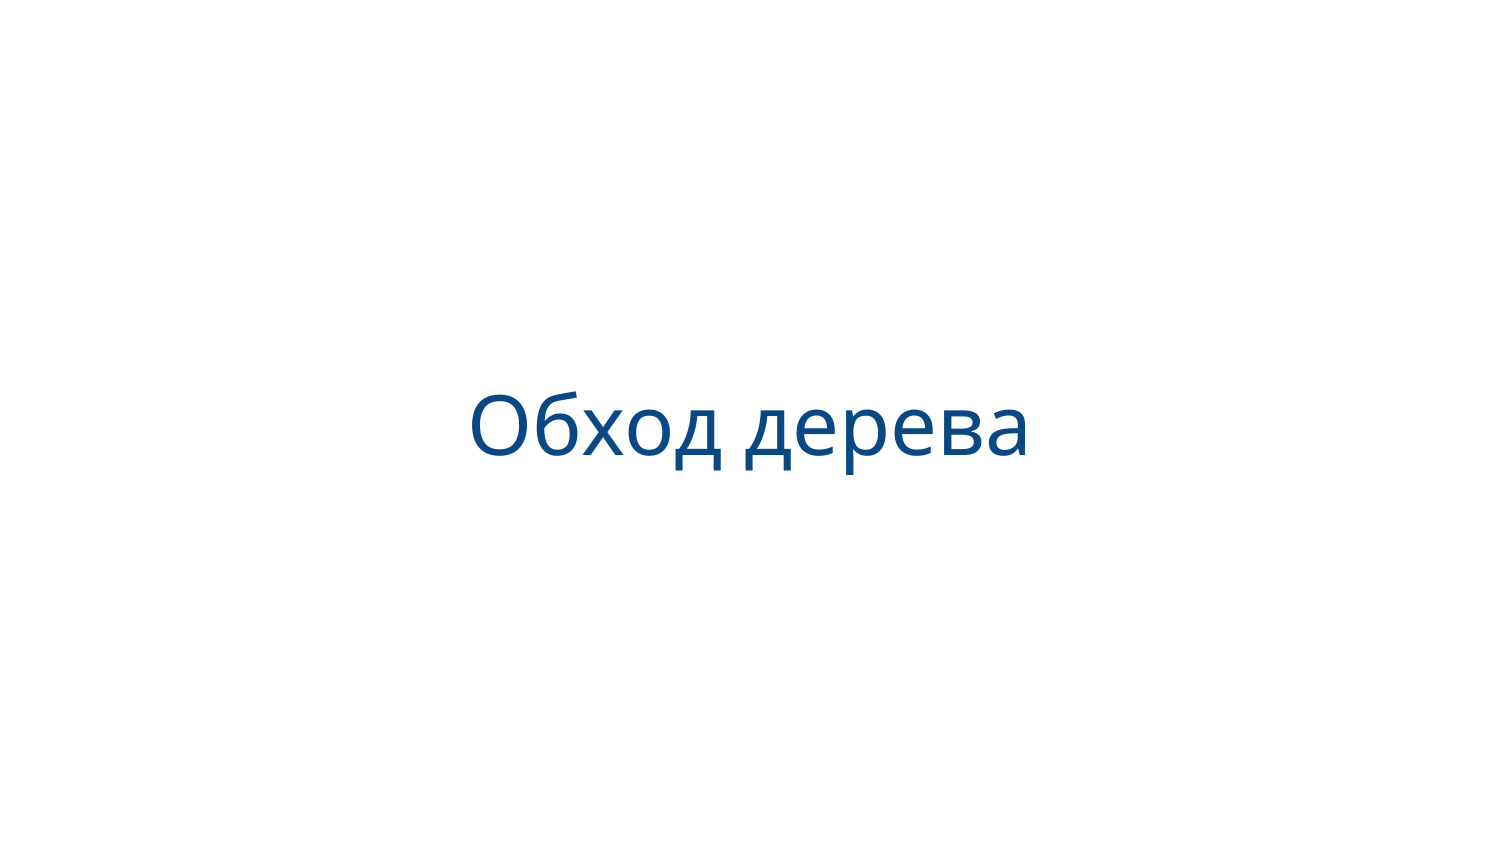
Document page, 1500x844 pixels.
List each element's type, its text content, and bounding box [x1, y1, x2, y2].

title Обход дерева [51, 352, 1449, 491]
